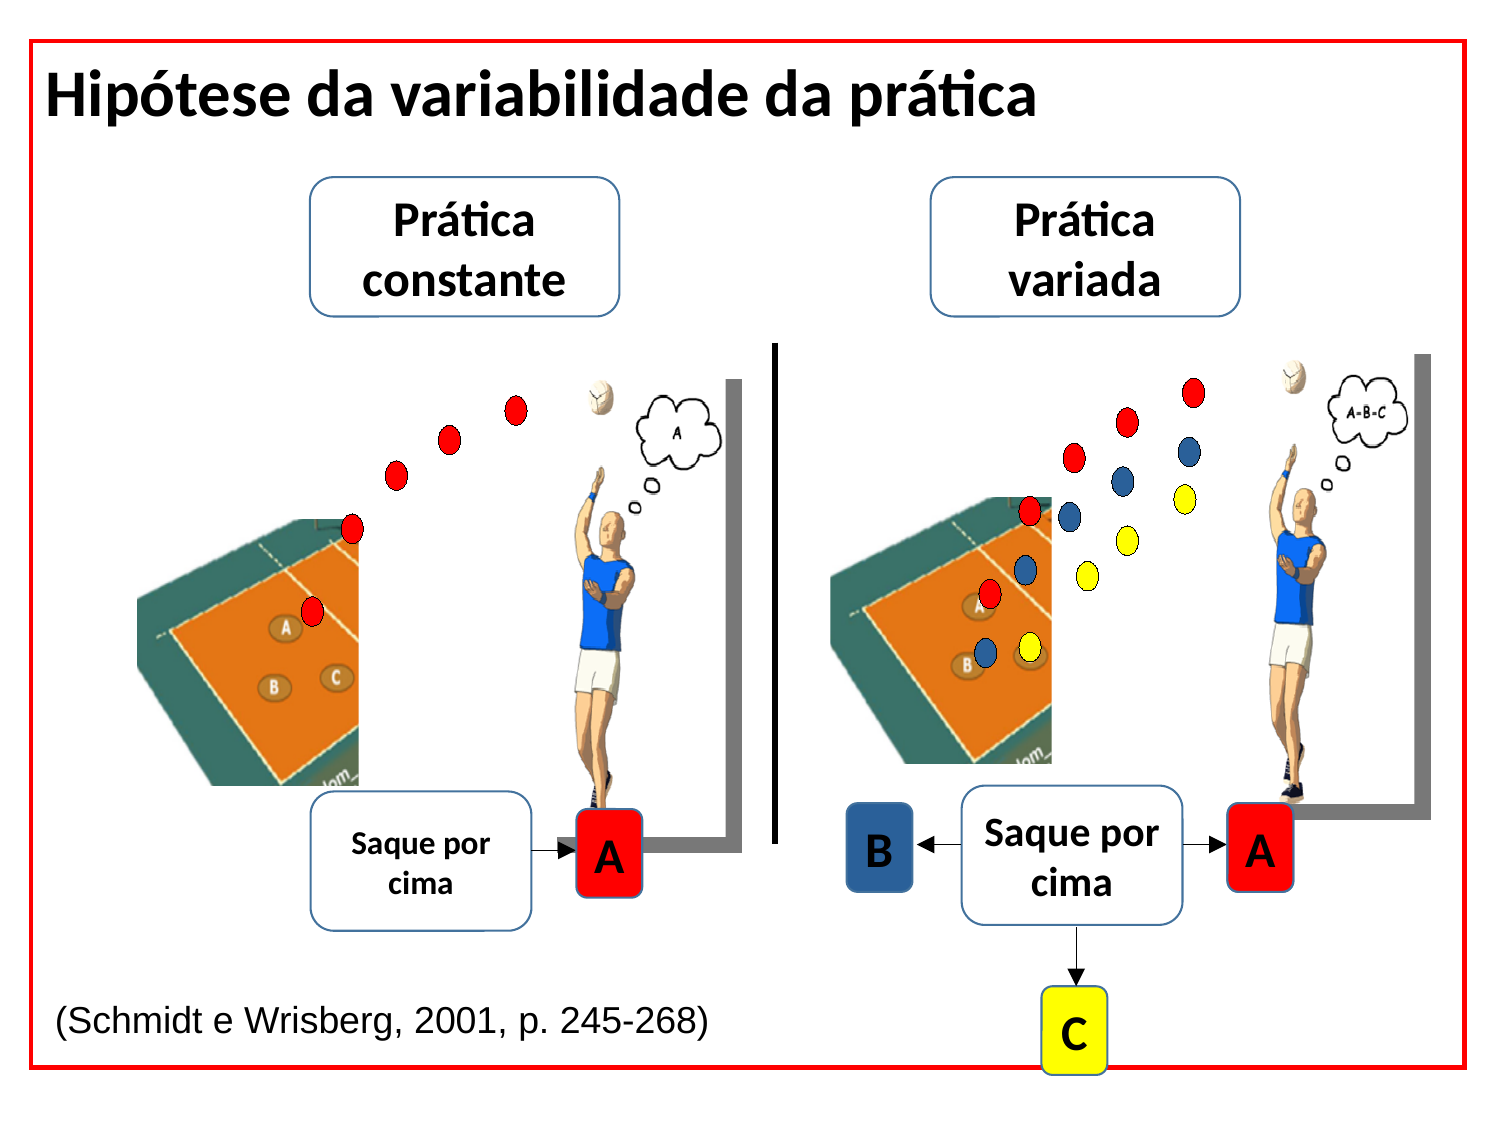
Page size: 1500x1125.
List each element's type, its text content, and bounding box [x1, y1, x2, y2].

text_box [974, 638, 997, 668]
text_box [1018, 632, 1042, 662]
text_box Saque por cima [961, 785, 1183, 925]
picture [1227, 337, 1415, 804]
text_box Prática variada [930, 177, 1241, 317]
text_box [1014, 555, 1037, 586]
picture [137, 519, 359, 786]
text_box [978, 579, 1002, 609]
text_box [341, 513, 364, 544]
text_box [385, 460, 408, 491]
text_box [1178, 437, 1201, 467]
text_box [1018, 496, 1042, 526]
text_box Hipótese da variabilidade da prática [30, 59, 1108, 178]
text_box [1116, 525, 1139, 556]
text_box B [846, 803, 913, 892]
text_box C [1041, 986, 1108, 1075]
text_box [1173, 484, 1197, 515]
picture [541, 363, 726, 837]
text_box [438, 425, 461, 455]
text_box [1063, 443, 1086, 473]
text_box [504, 395, 528, 426]
text_box (Schmidt e Wrisberg, 2001, p. 245-268) [40, 992, 725, 1049]
text_box [1182, 378, 1205, 408]
text_box [1116, 407, 1139, 438]
picture [830, 497, 1052, 764]
text_box [1058, 502, 1081, 532]
text_box [301, 596, 324, 627]
text_box [1076, 561, 1099, 591]
text_box A [576, 808, 643, 898]
text_box [1111, 466, 1134, 497]
text_box A [1227, 803, 1294, 892]
text_box Prática constante [309, 177, 620, 317]
text_box Saque por cima [310, 791, 532, 931]
